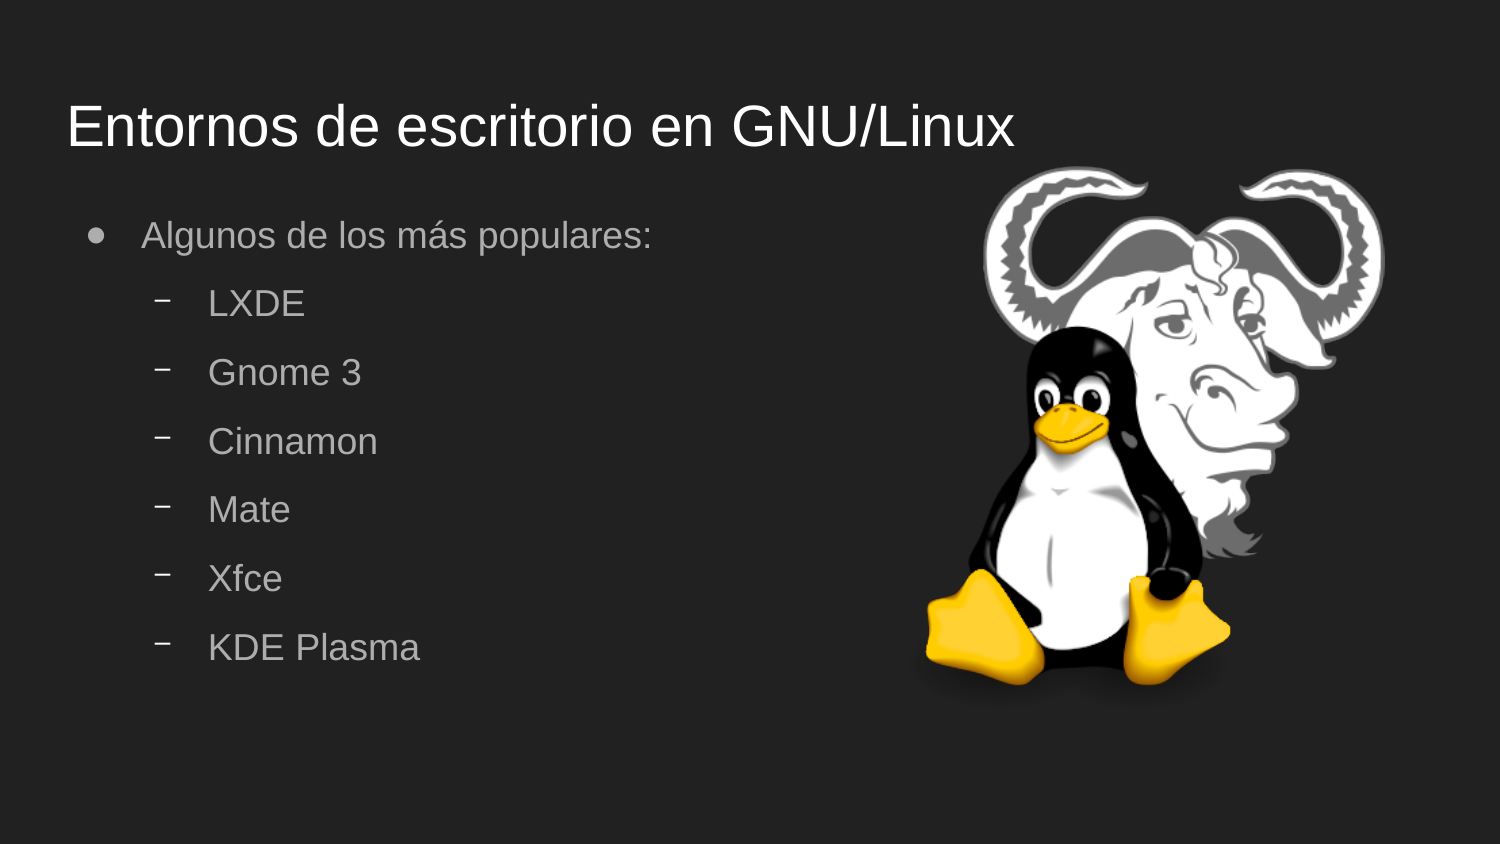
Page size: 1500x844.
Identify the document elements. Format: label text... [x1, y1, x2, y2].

picture [906, 166, 1385, 710]
list Algunos de los más populares: LXDE Gnome 3 Cinnamon Mate Xfce KDE Plasma [51, 189, 916, 750]
title Entornos de escritorio en GNU/Linux [51, 72, 1449, 167]
